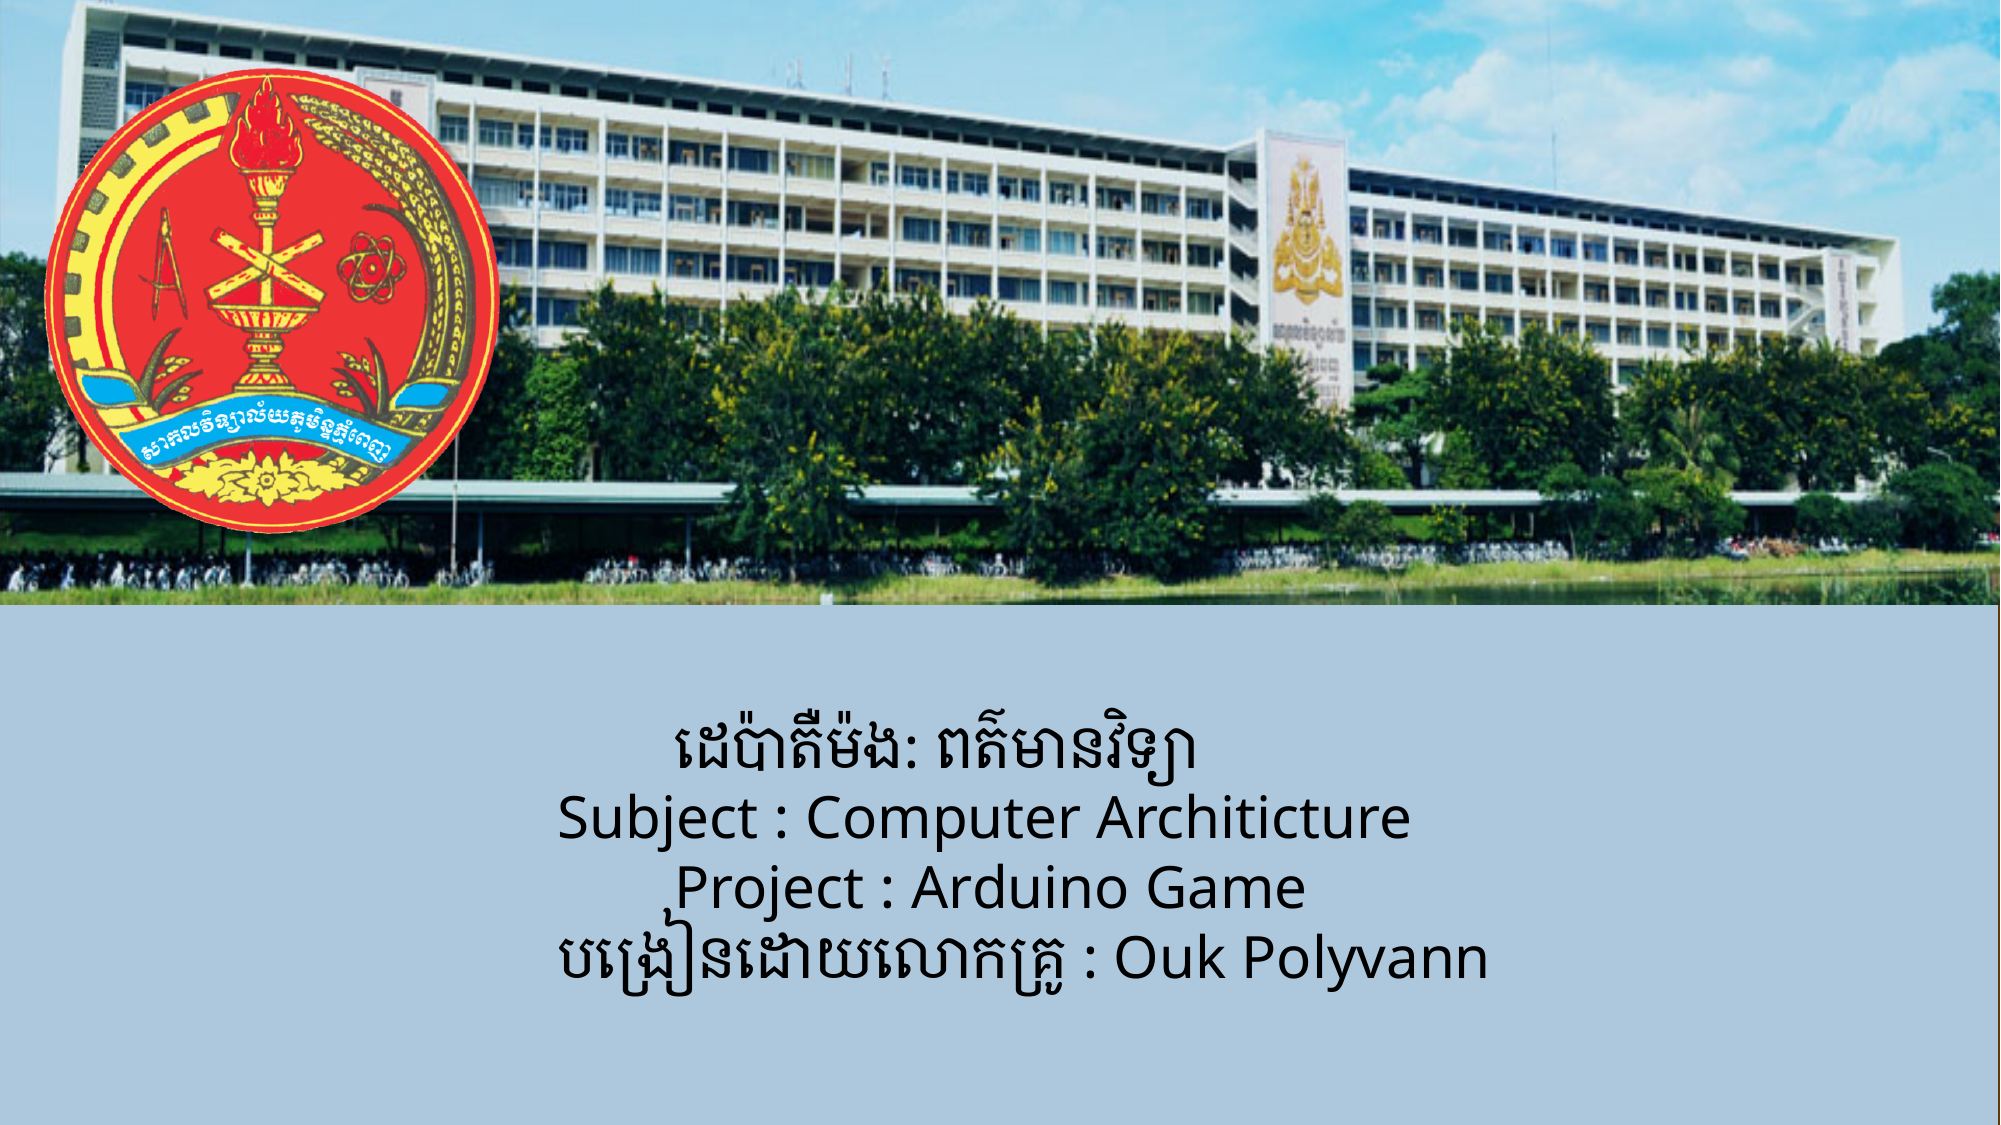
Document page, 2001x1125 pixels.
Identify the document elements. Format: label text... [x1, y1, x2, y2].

picture [0, 0, 2000, 605]
text_box ដេប៉ាតឺម៉ង: ពត៌មានវិទ្យា Subject : Computer Architicture Project : Arduino Game បង្រៀនដោយលោកគ្រូ : Ouk Polyvann [484, 703, 1686, 999]
text_box [0, 605, 2000, 1125]
